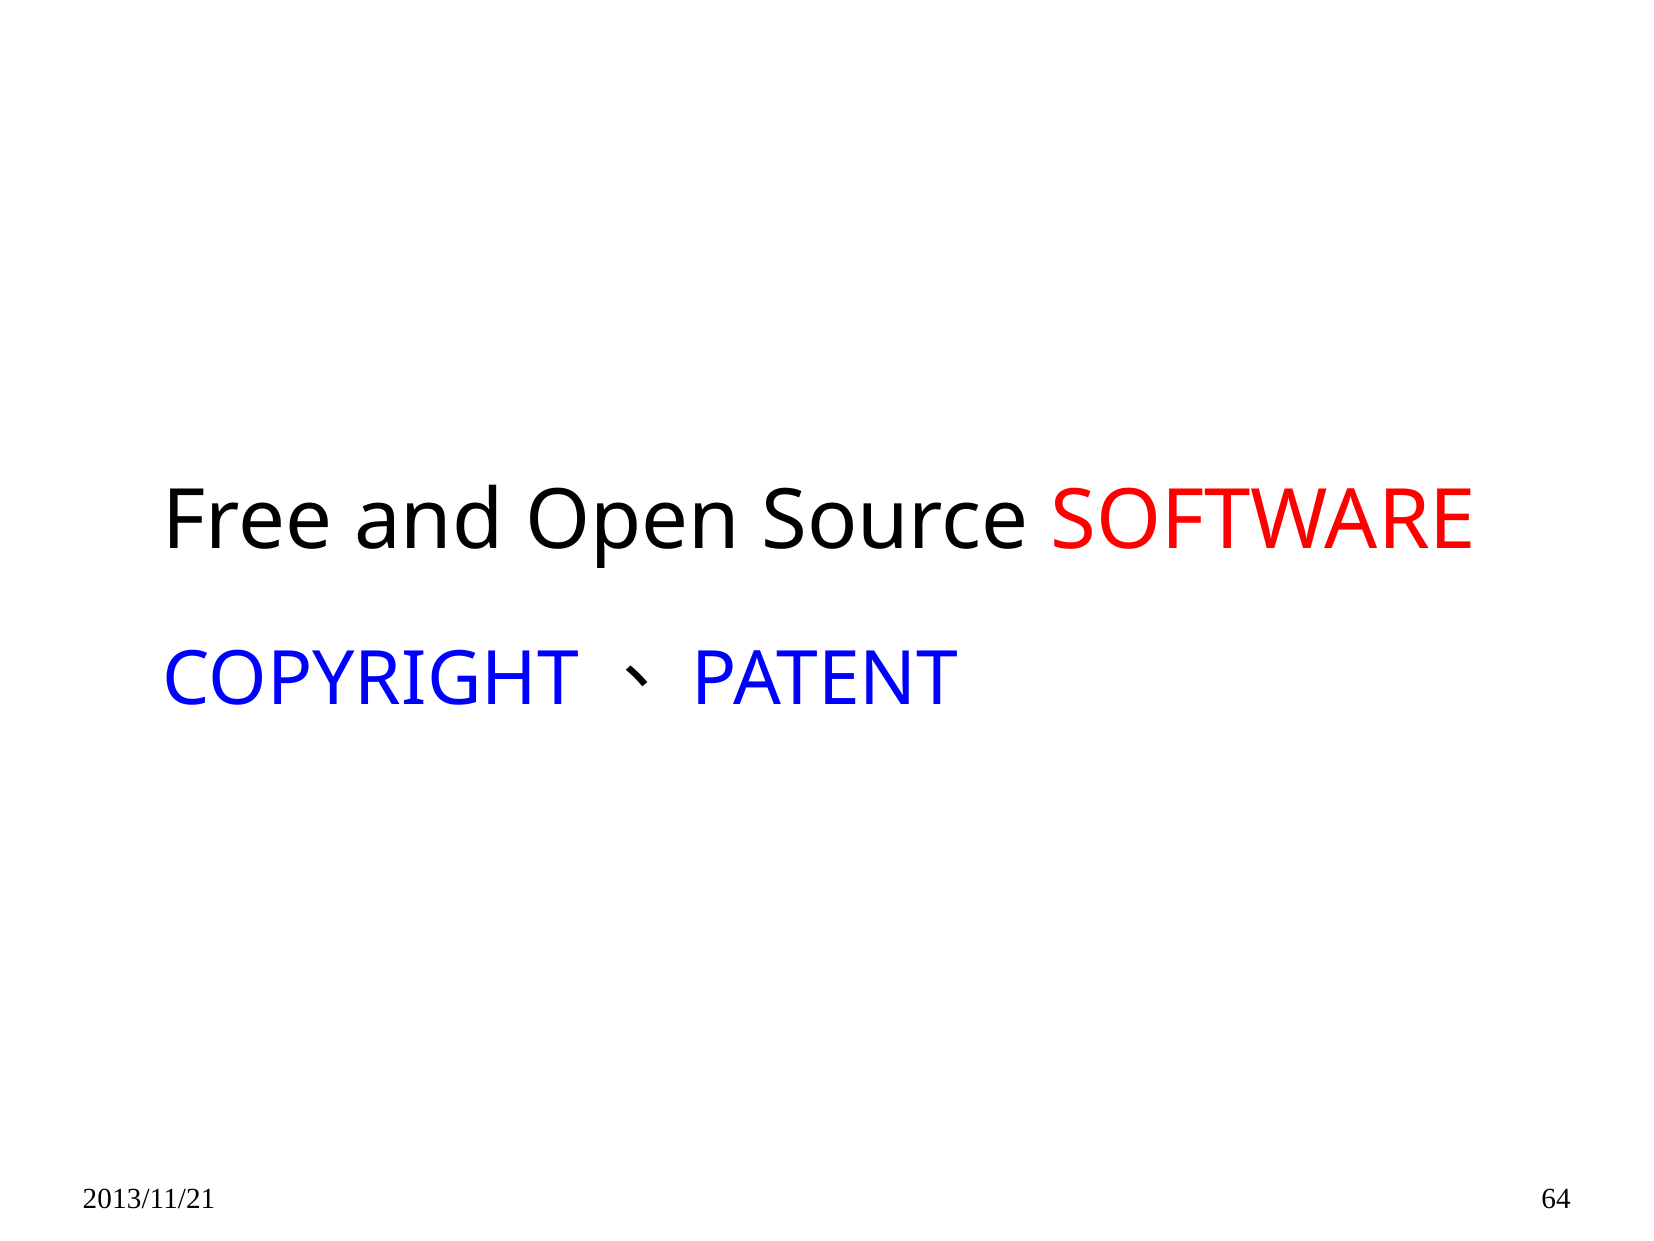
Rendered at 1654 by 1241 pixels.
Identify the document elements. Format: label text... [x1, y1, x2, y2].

text_box Free and Open Source SOFTWARE COPYRIGHT、PATENT [147, 395, 1506, 641]
